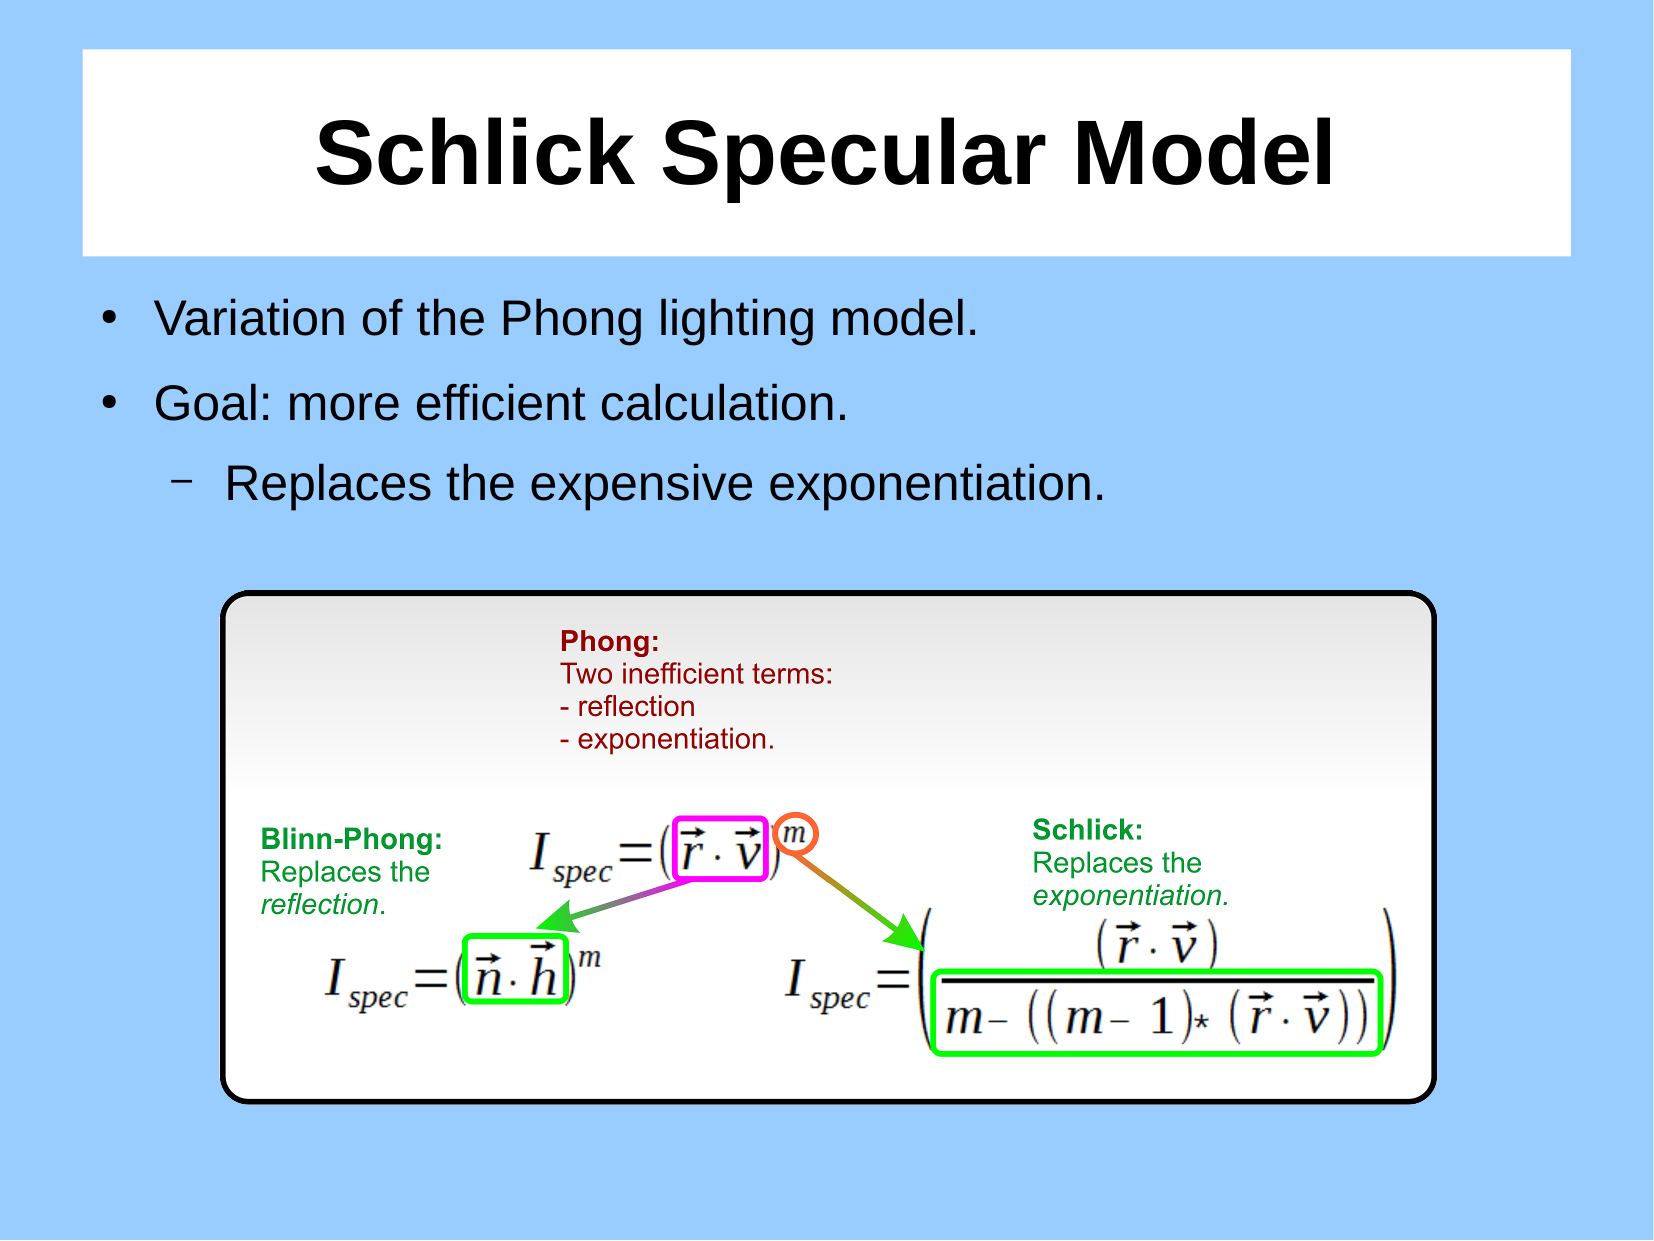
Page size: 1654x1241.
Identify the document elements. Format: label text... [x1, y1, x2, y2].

title Schlick Specular Model [82, 49, 1571, 257]
picture [219, 590, 1437, 1105]
list Variation of the Phong lighting model. Goal: more efficient calculation. Replaces the expensive exponentiation. [82, 290, 1571, 1170]
